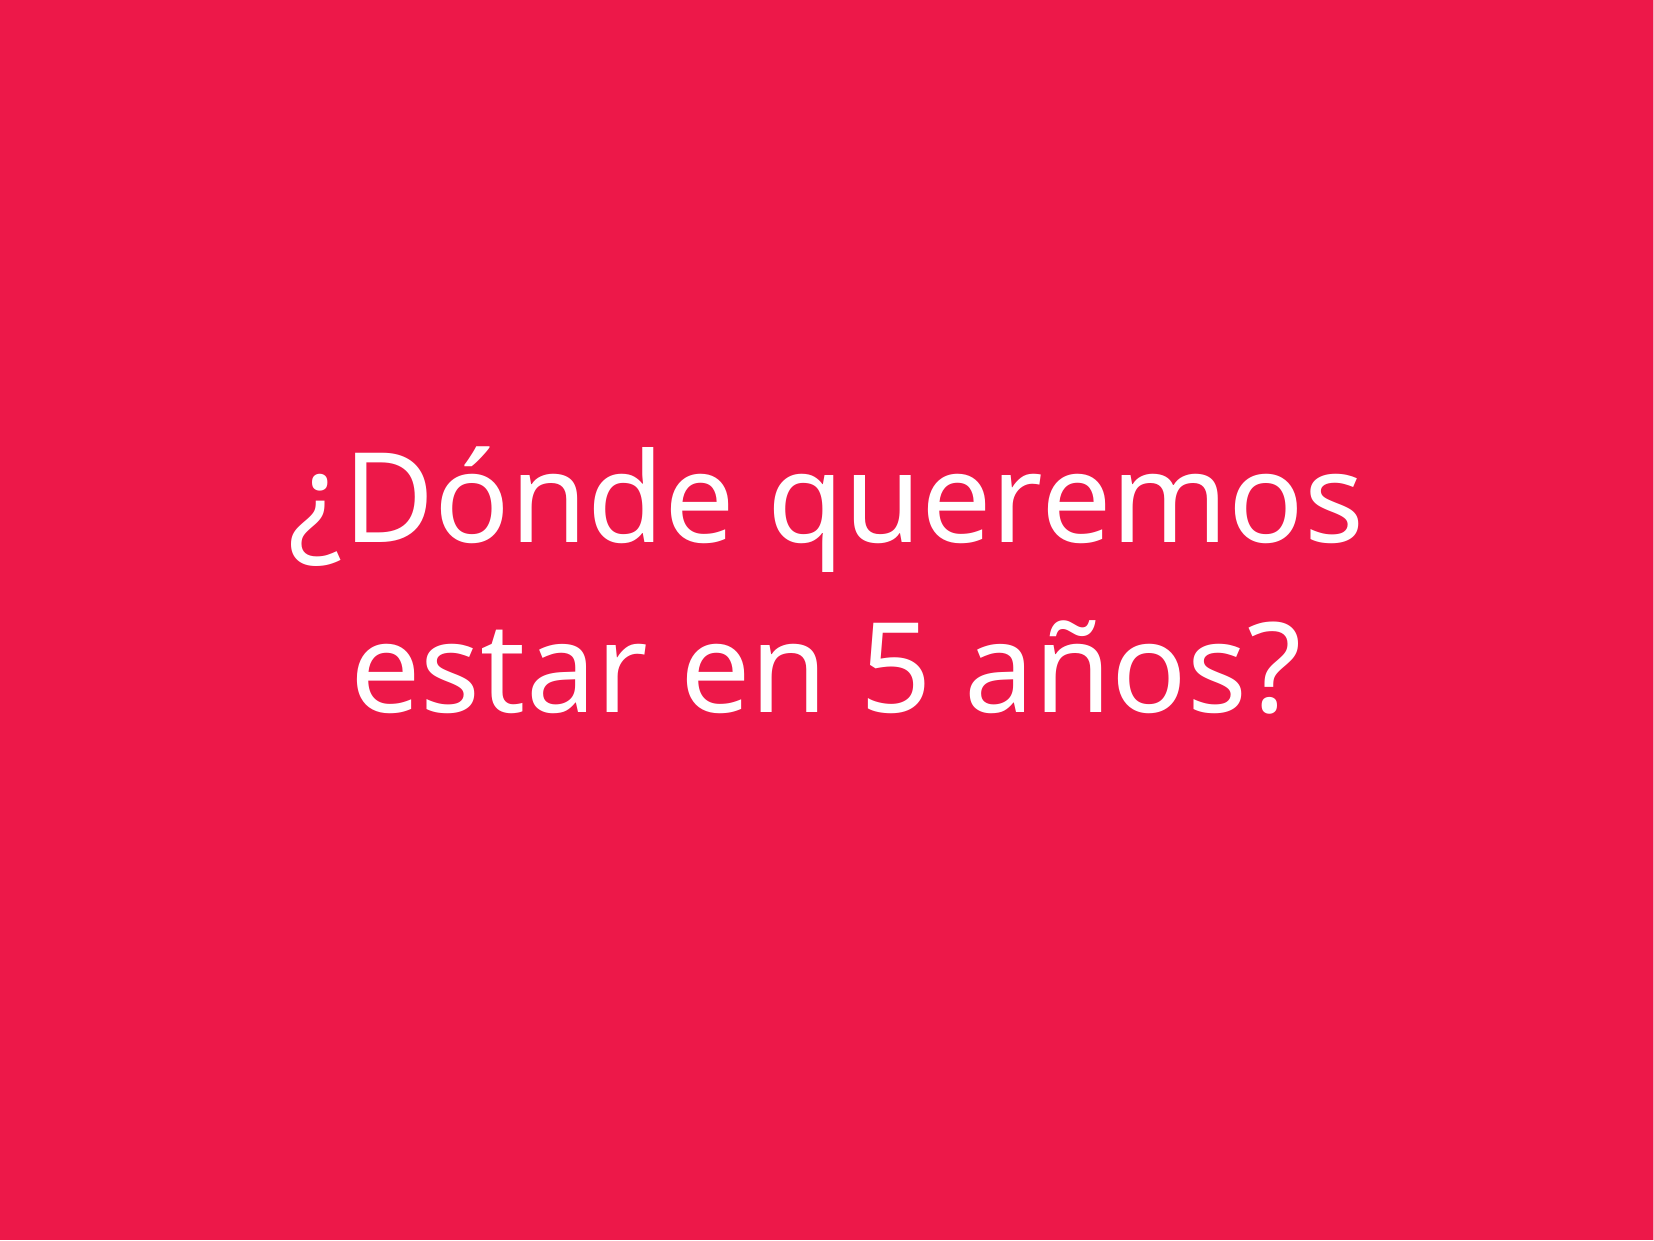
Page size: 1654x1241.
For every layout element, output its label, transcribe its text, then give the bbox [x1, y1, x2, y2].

subtitle ¿Dónde queremos estar en 5 años? [82, 56, 1571, 1102]
